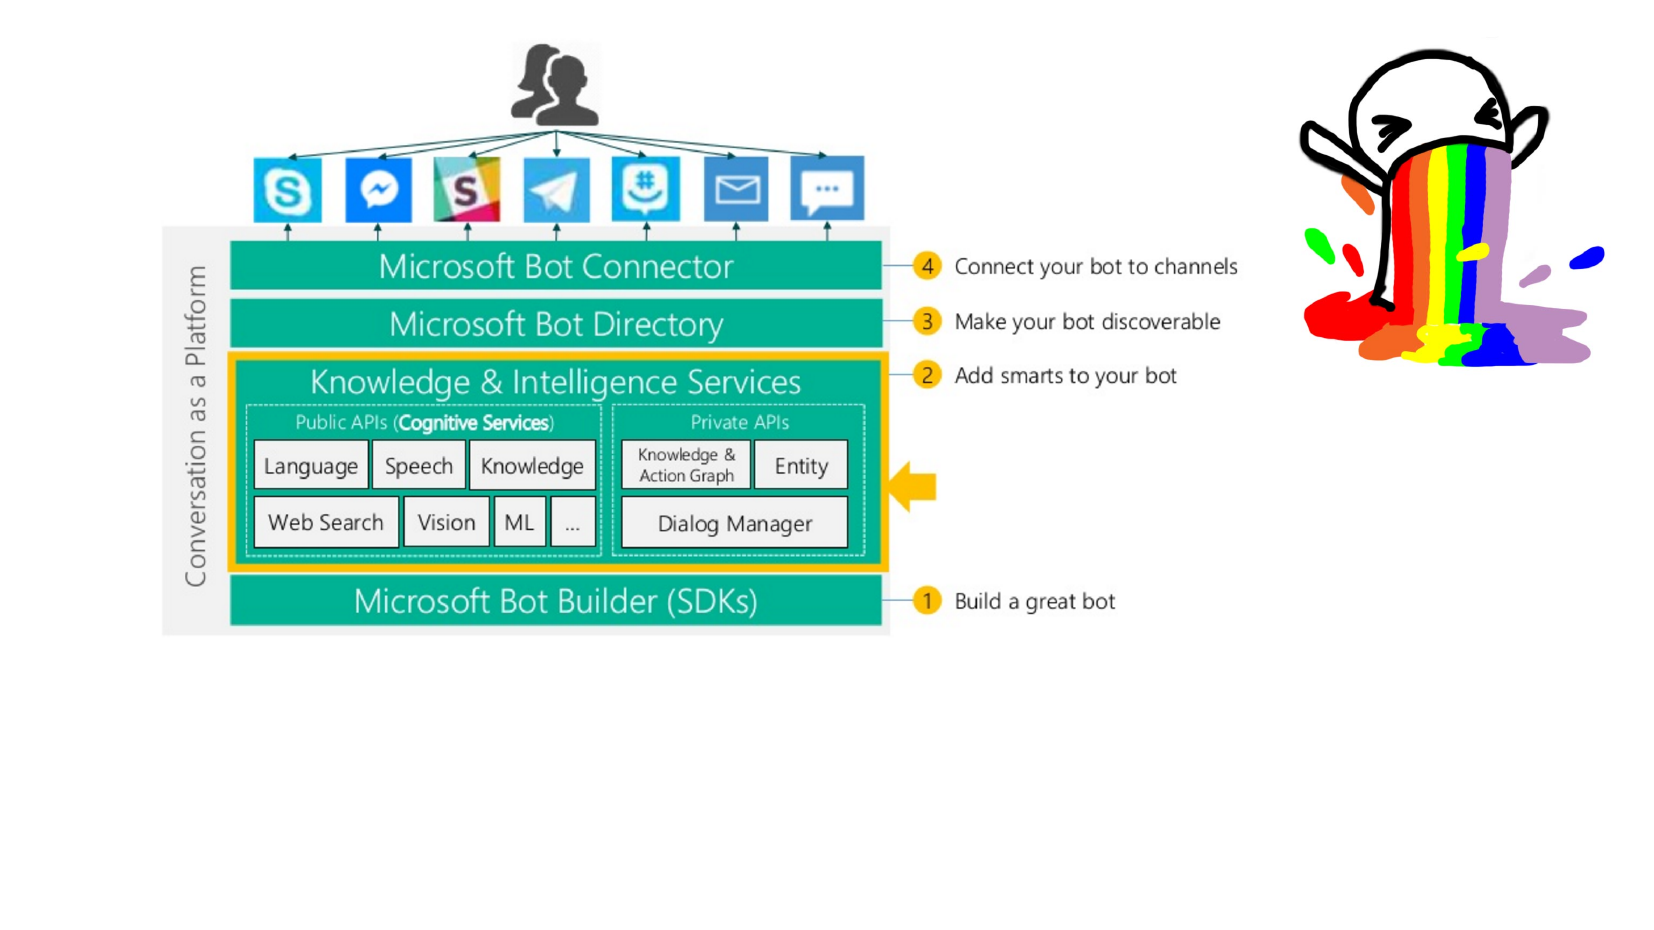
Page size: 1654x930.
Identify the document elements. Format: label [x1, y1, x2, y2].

picture [15, 14, 1651, 646]
